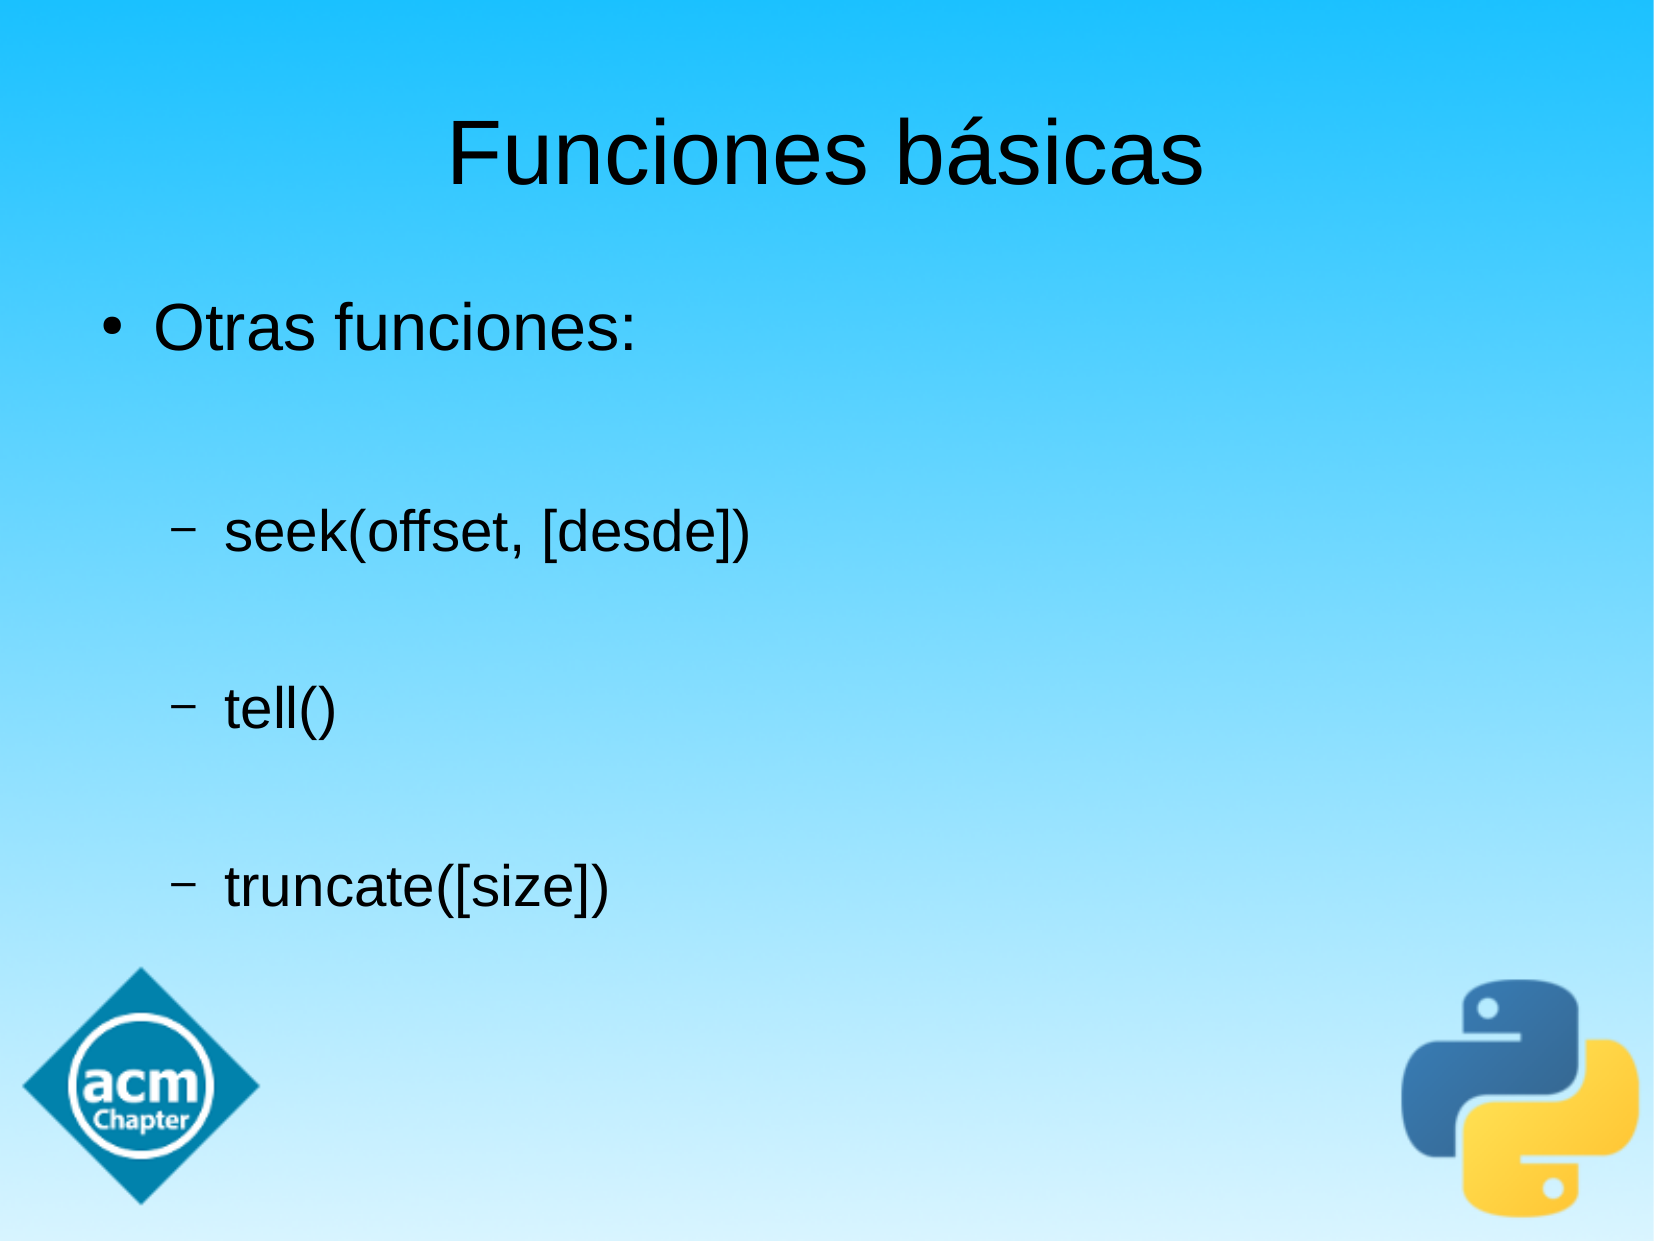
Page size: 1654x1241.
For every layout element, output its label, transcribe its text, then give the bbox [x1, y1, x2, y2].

list Otras funciones: seek(offset, [desde]) tell() truncate([size]) [82, 290, 1571, 1010]
title Funciones básicas [82, 49, 1571, 257]
picture [0, 0, 1654, 1241]
